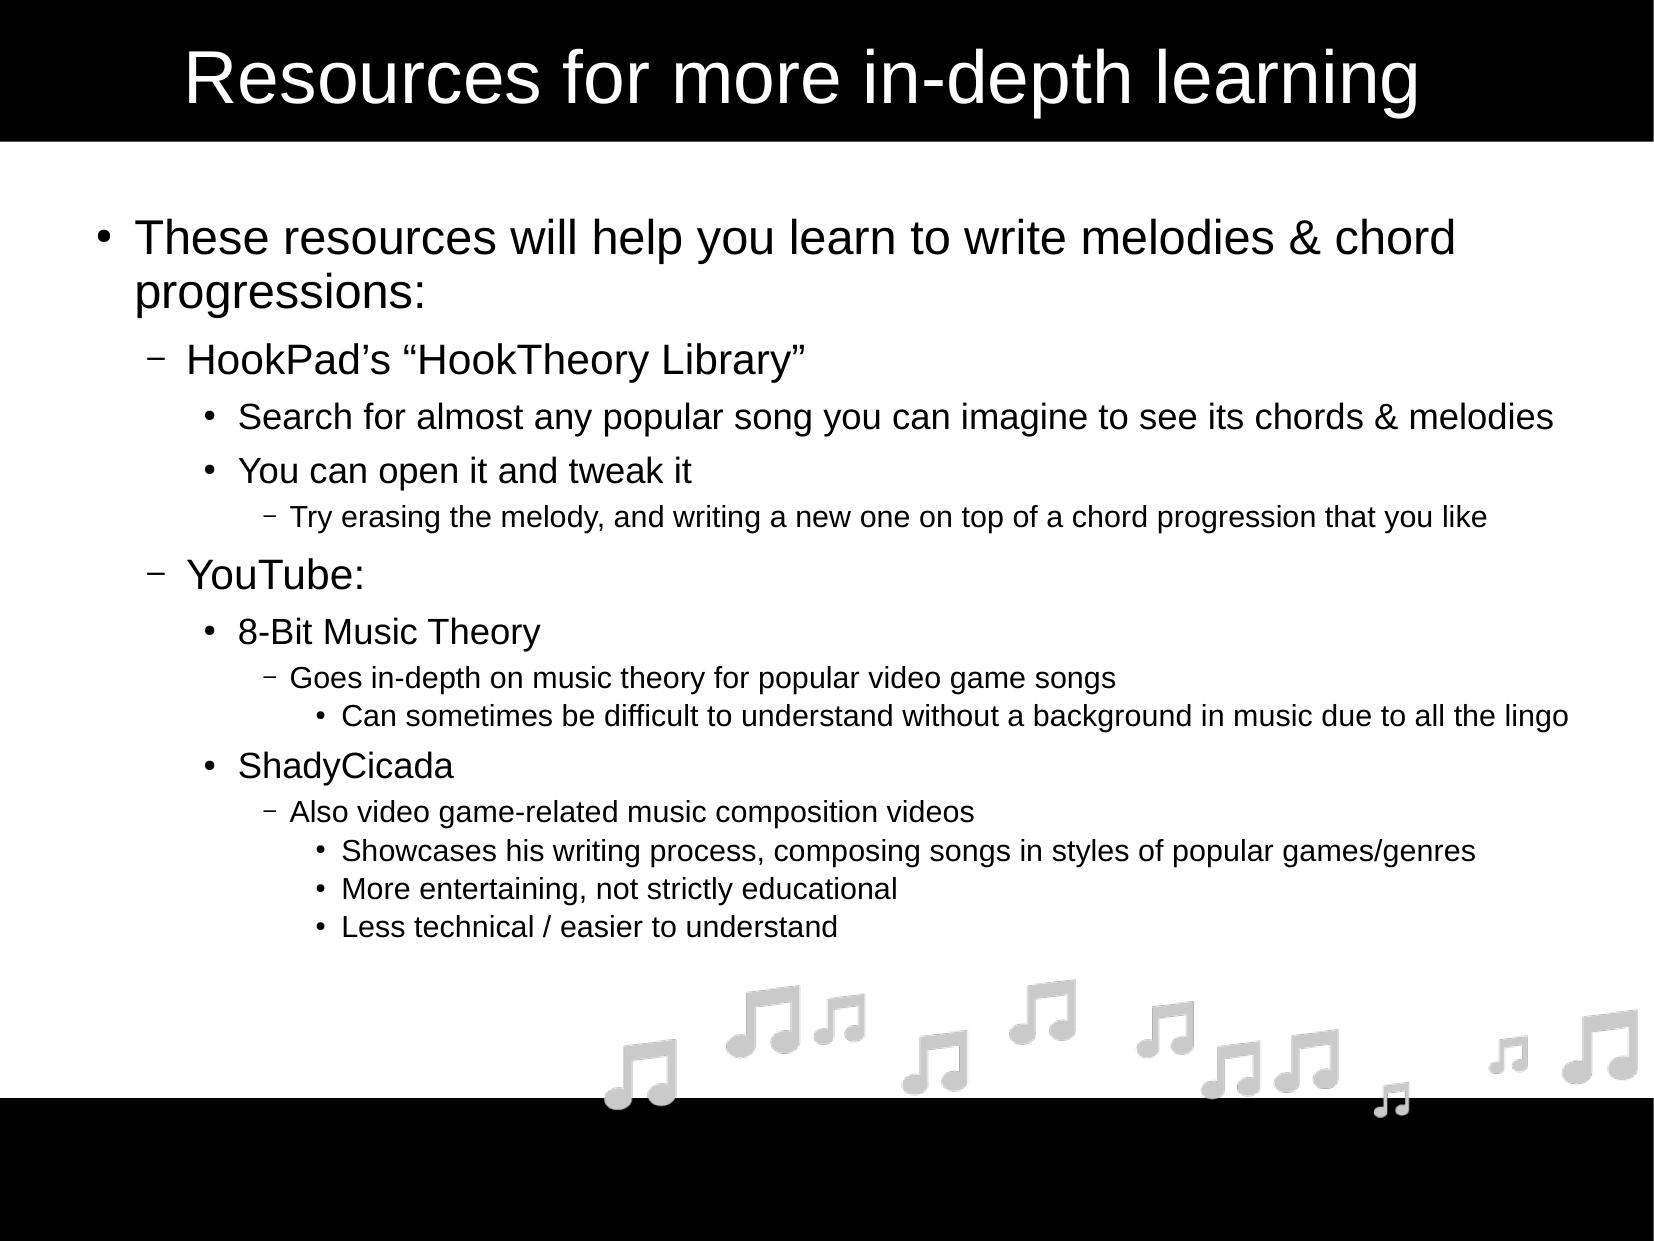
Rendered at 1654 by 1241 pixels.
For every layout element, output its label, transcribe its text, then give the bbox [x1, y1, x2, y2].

title Resources for more in-depth learning [59, 8, 1548, 148]
list These resources will help you learn to write melodies & chord progressions: HookPad’s “HookTheory Library” Search for almost any popular song you can imagine to see its chords & melodies You can open it and tweak it Try erasing the melody, and writing a new one on top of a chord progression that you like YouTube: 8-Bit Music Theory Goes in-depth on music theory for popular video game songs Can sometimes be difficult to understand without a background in music due to all the lingo ShadyCicada Also video game-related music composition videos Showcases his writing process, composing songs in styles of popular games/genres More entertaining, not strictly educational Less technical / easier to understand [82, 210, 1571, 1006]
